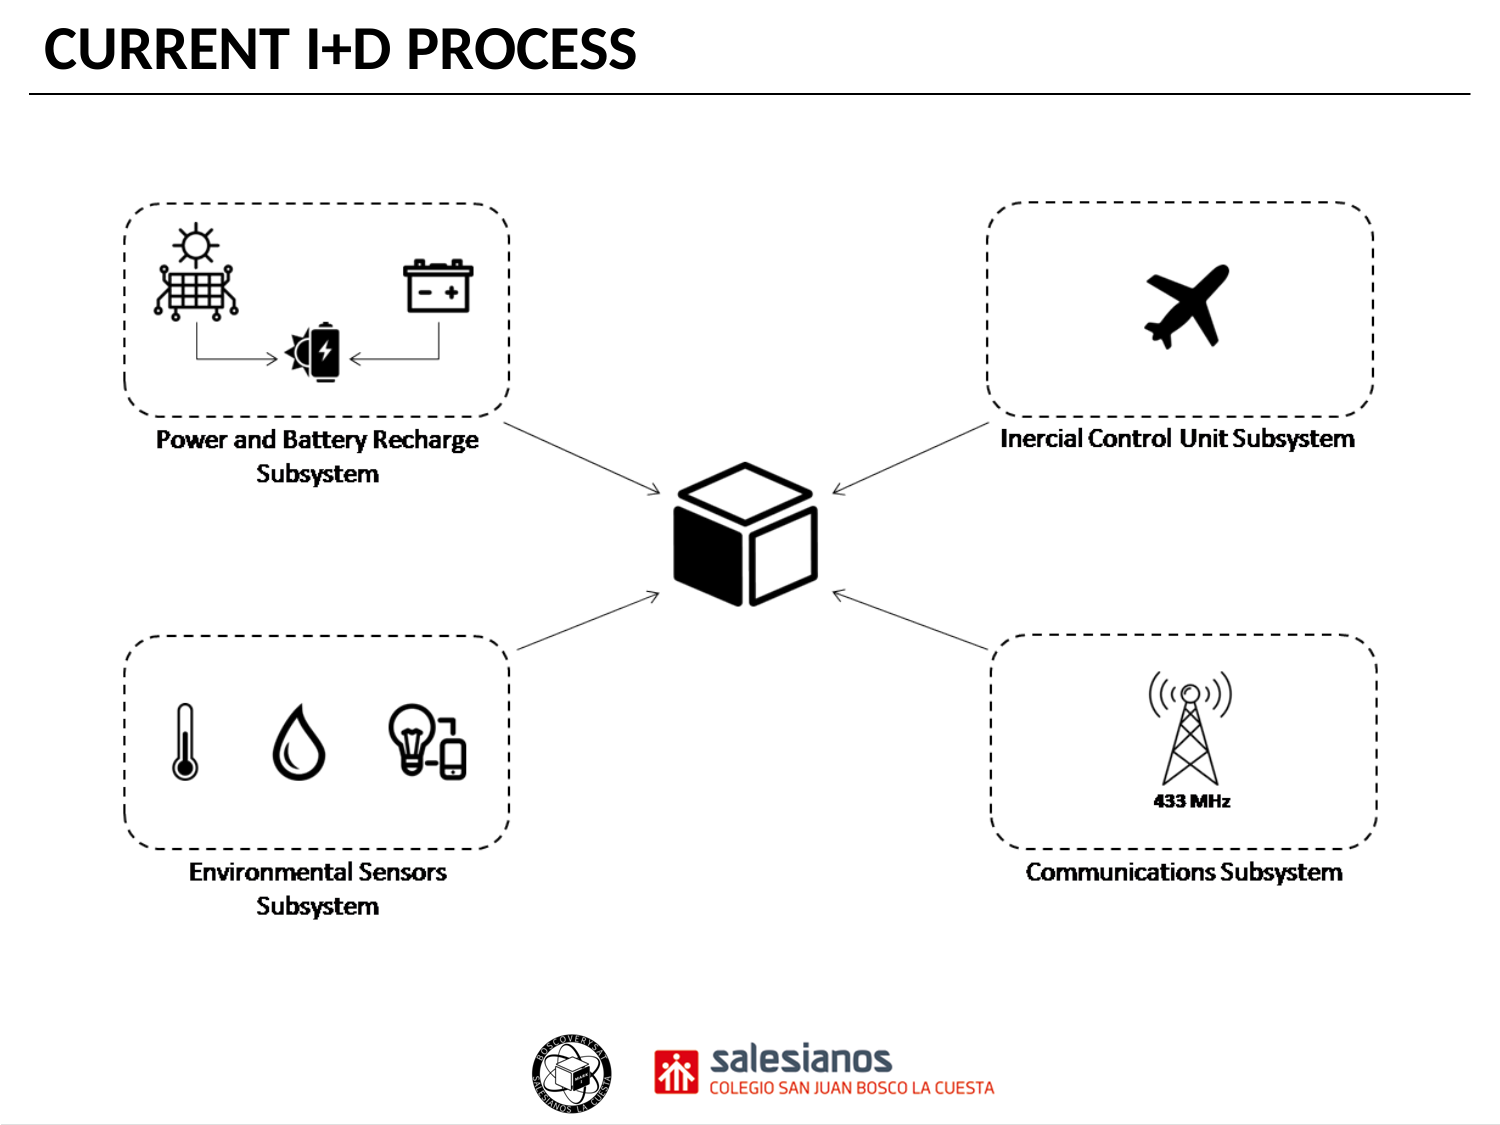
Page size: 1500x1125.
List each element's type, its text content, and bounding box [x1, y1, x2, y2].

text_box CURRENT I+D PROCESS [29, 0, 1472, 90]
picture [0, 0, 1500, 1125]
